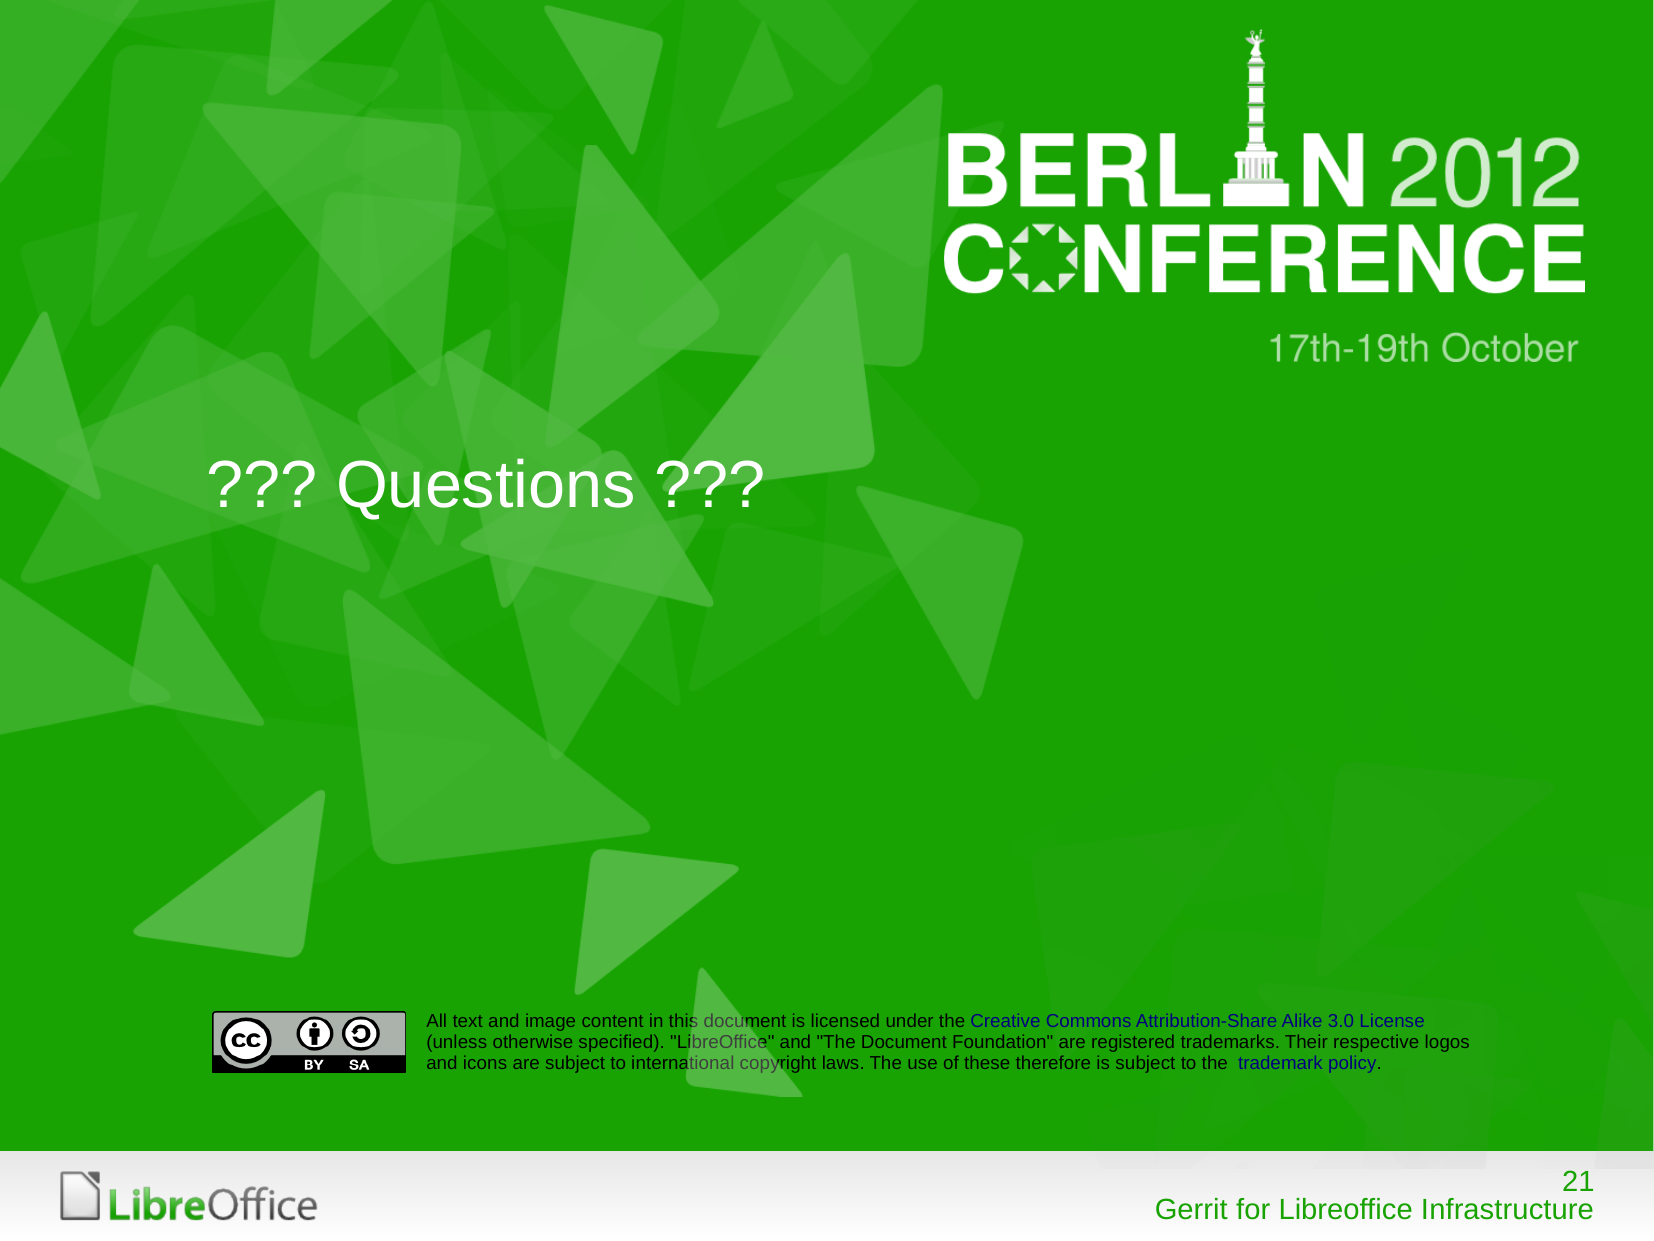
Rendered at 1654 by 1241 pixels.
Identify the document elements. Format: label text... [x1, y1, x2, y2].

title ??? Questions ??? [206, 395, 1477, 573]
picture [41, 1152, 337, 1240]
picture [0, 0, 1654, 1169]
